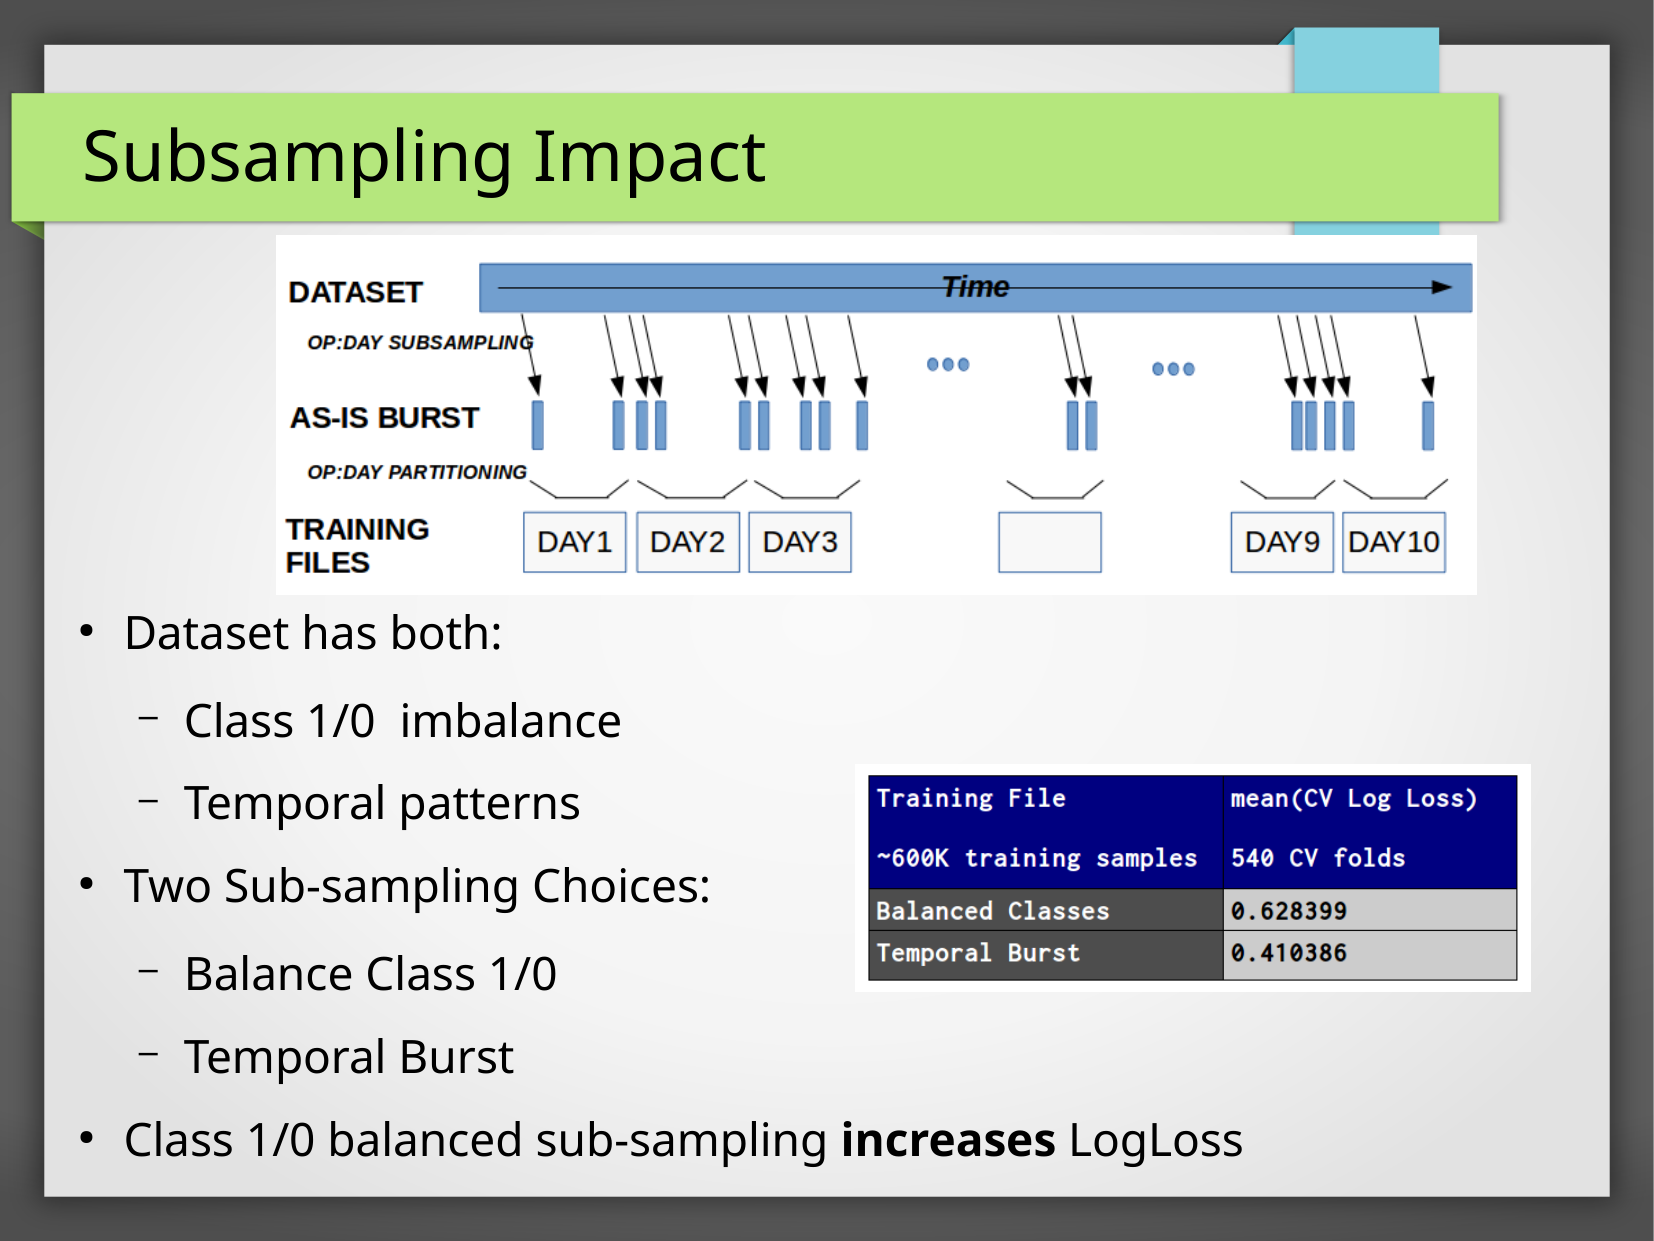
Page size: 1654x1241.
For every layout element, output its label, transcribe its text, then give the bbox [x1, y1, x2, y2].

picture [0, 0, 1654, 1241]
list Dataset has both: Class 1/0 imbalance Temporal patterns Two Sub-sampling Choices: Balance Class 1/0 Temporal Burst Class 1/0 balanced sub-sampling increases LogLoss [63, 600, 1606, 1175]
title Subsampling Impact [82, 94, 1501, 213]
